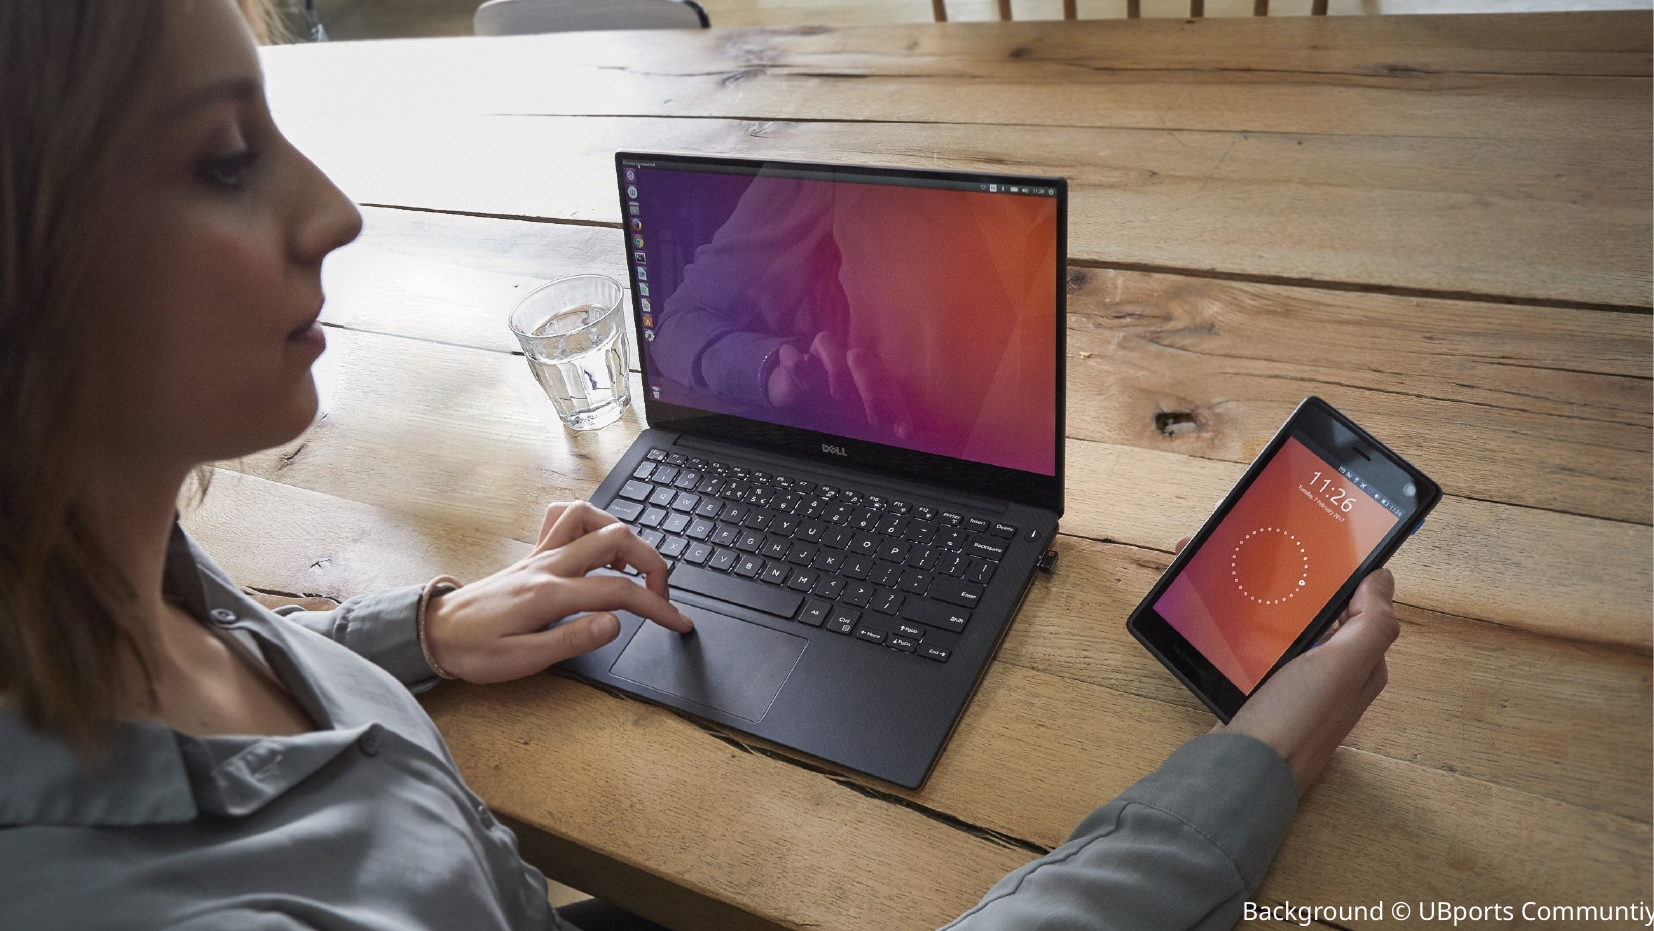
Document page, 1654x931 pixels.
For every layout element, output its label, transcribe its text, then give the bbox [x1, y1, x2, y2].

picture [0, 0, 1654, 931]
text_box Background © UBports Communtiy [1227, 885, 1654, 929]
